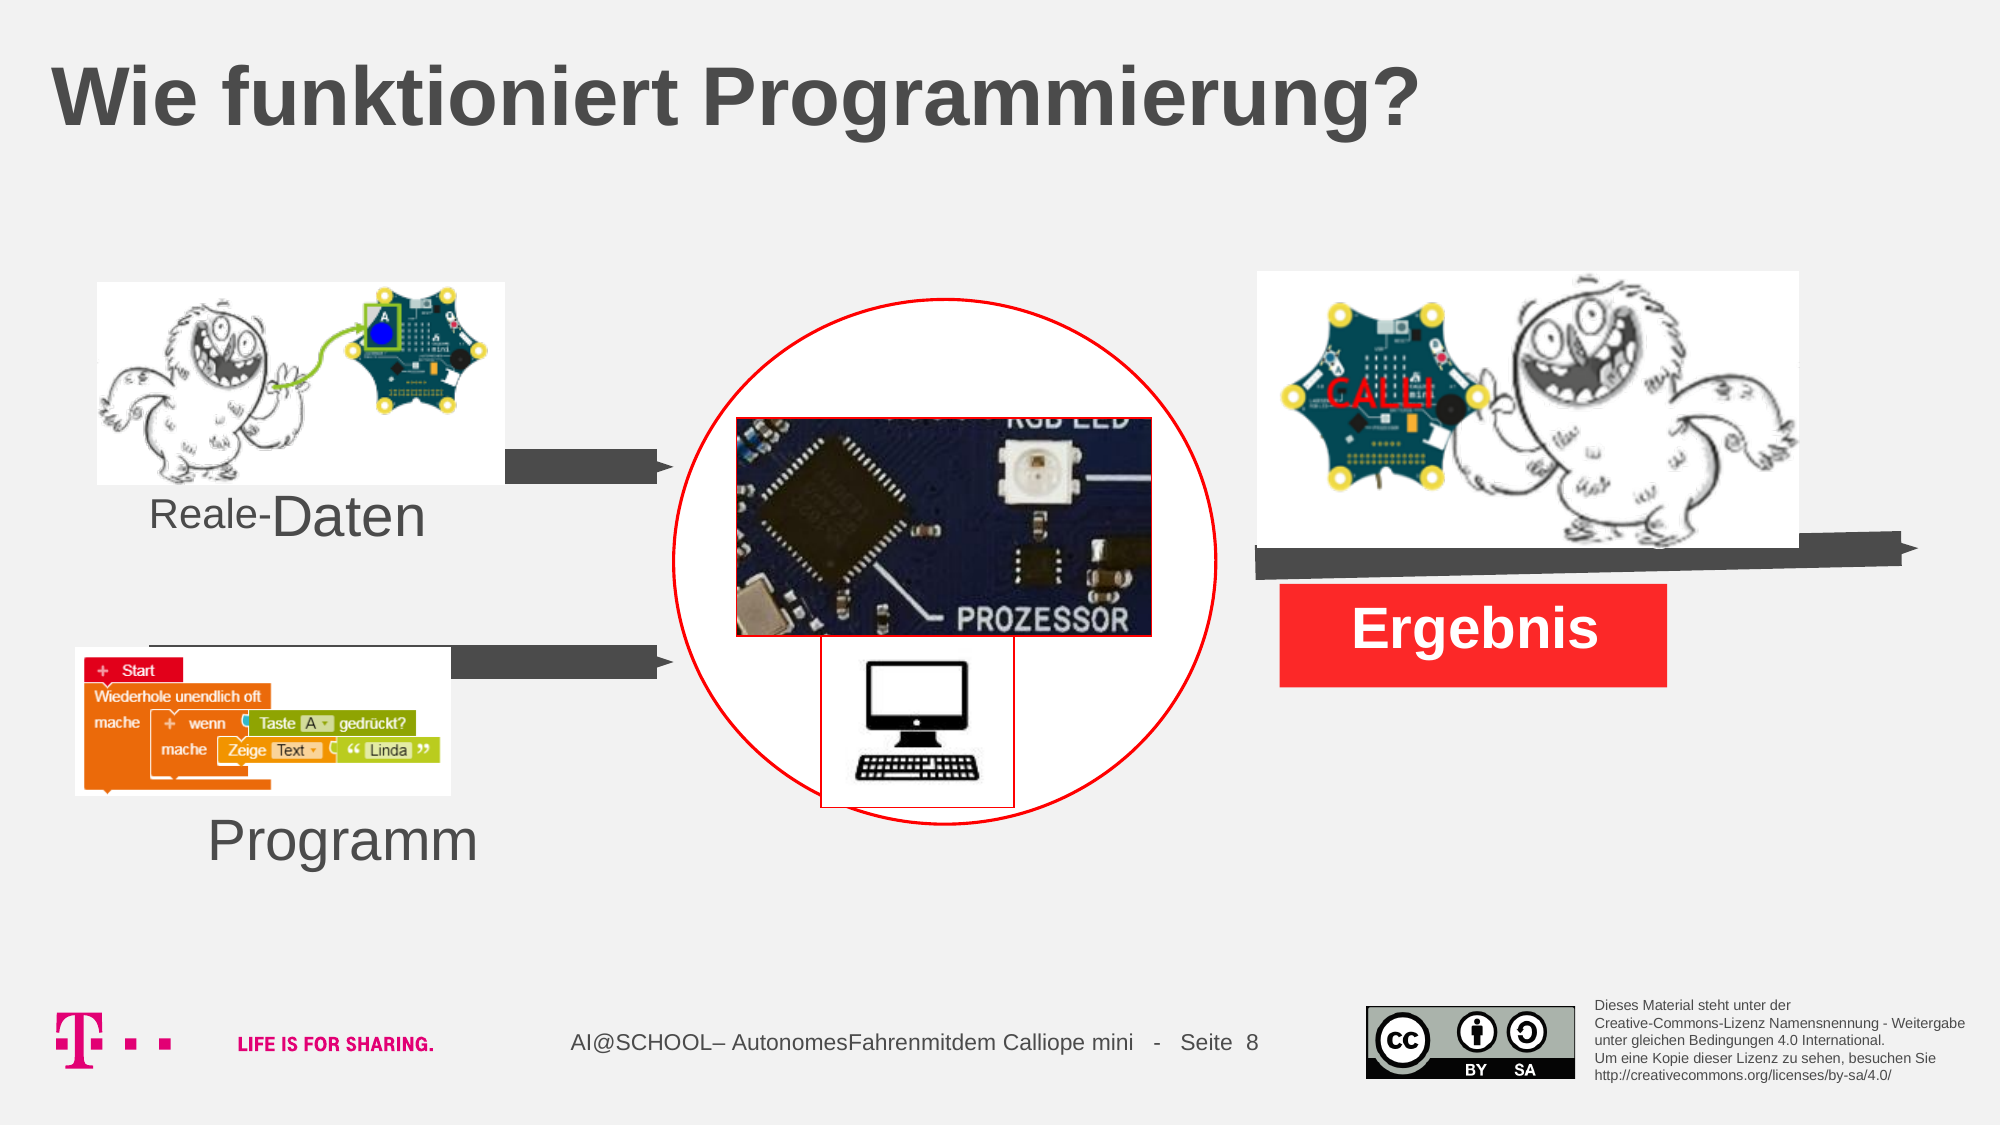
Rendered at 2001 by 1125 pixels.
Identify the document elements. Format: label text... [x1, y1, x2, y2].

picture [821, 637, 1014, 807]
text_box Ergebnis [1279, 583, 1668, 688]
text_box Daten [259, 472, 653, 558]
picture [75, 647, 451, 796]
picture [97, 282, 505, 486]
text_box Reale- [137, 481, 396, 584]
text_box Programm [195, 795, 590, 903]
text_box [673, 299, 1216, 825]
text_box Wie funktioniert Programmierung? [36, 45, 1964, 318]
picture [1257, 270, 1800, 549]
picture [737, 418, 1151, 636]
